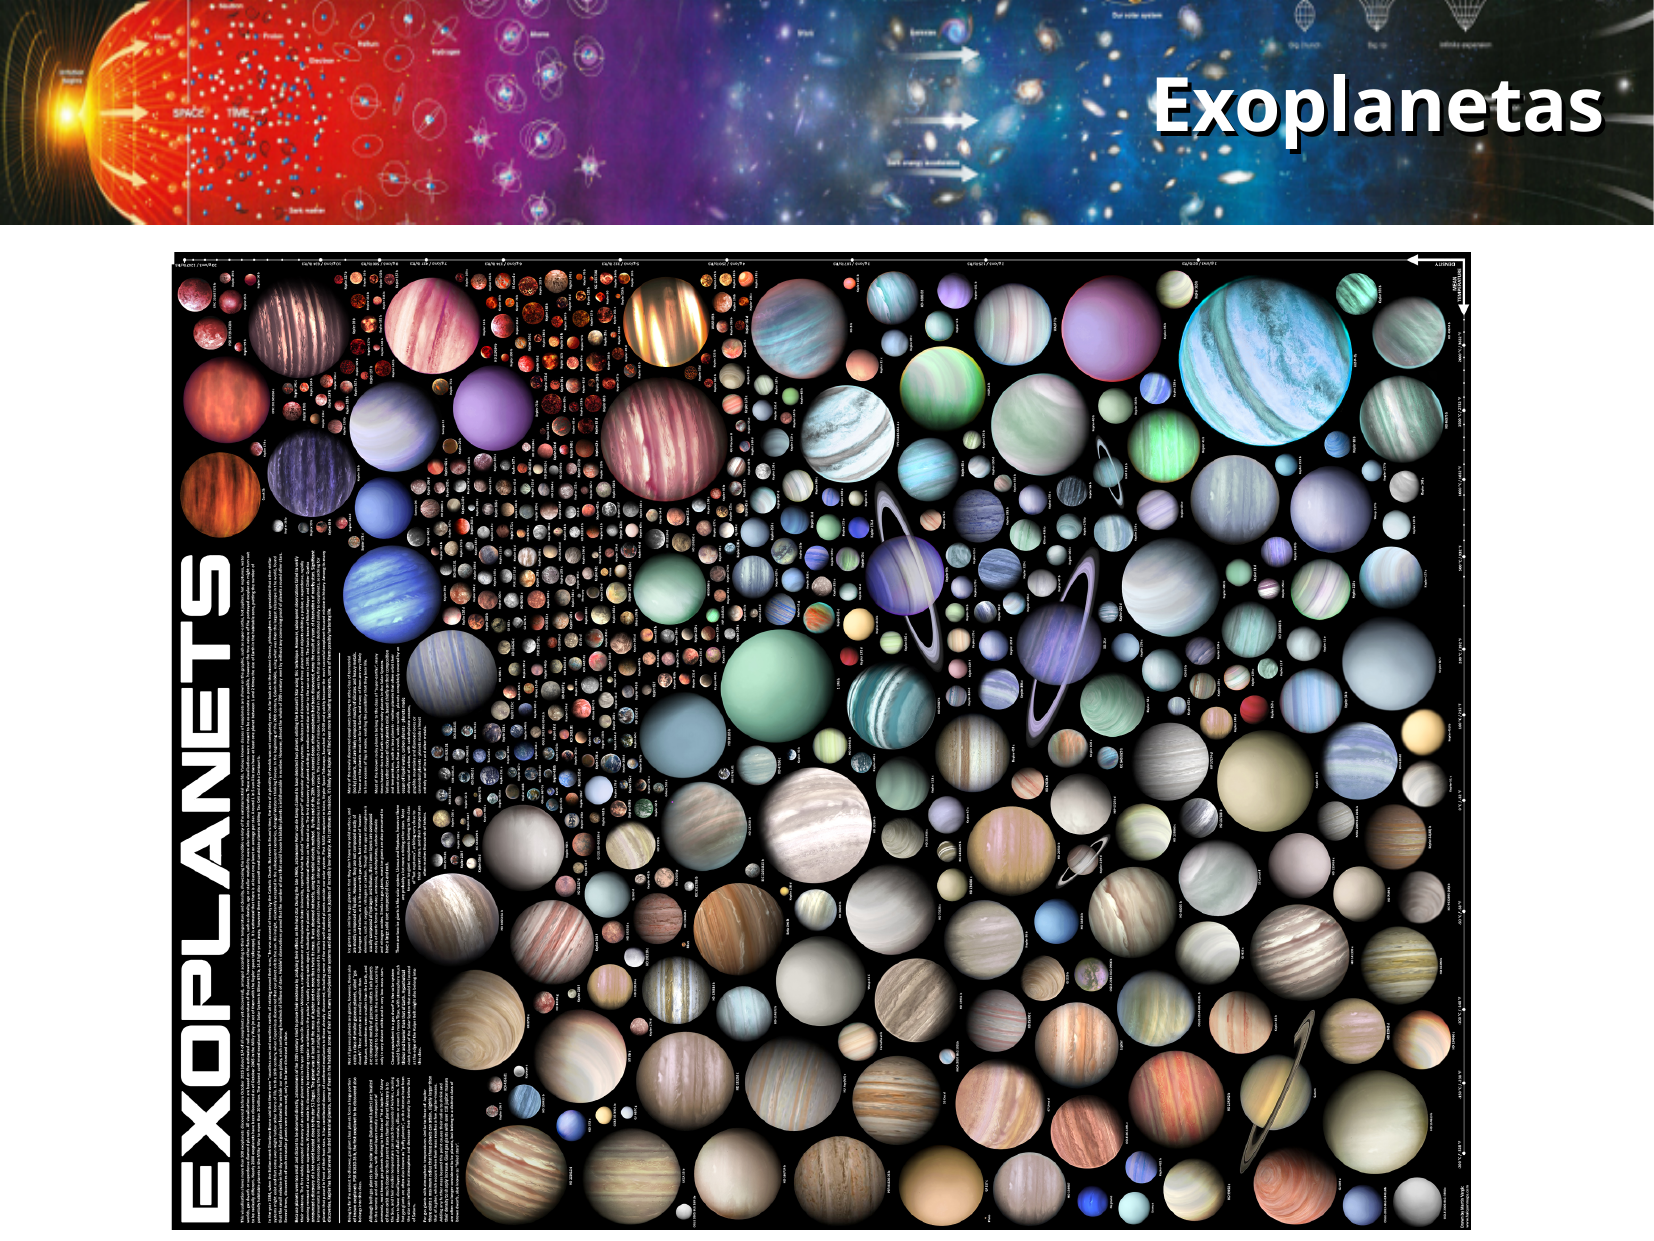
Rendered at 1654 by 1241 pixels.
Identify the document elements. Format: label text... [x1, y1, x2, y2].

title Exoplanetas [45, 15, 1606, 191]
picture [0, 0, 1654, 225]
picture [171, 251, 1471, 1230]
